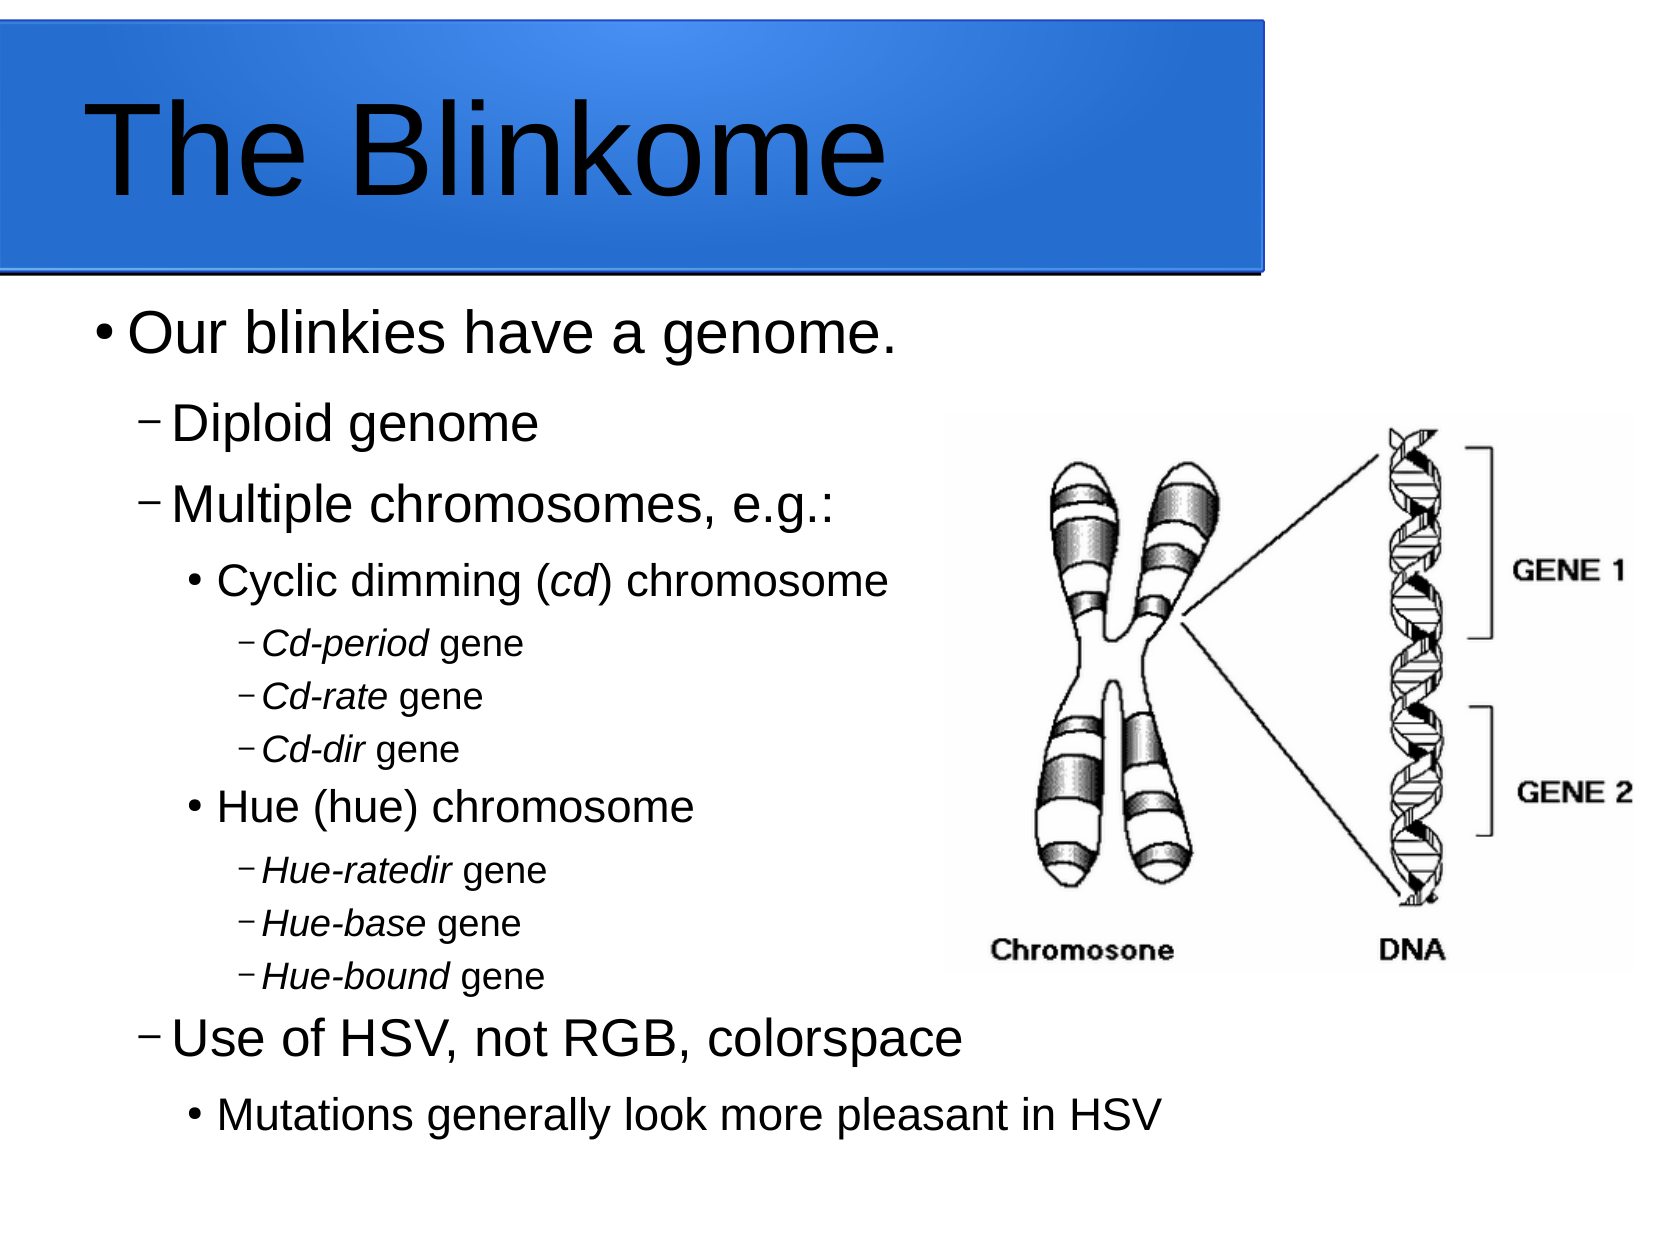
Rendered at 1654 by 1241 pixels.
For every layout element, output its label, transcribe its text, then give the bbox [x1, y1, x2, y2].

picture [944, 413, 1634, 973]
title The Blinkome [82, 47, 1235, 252]
list Our blinkies have a genome. Diploid genome Multiple chromosomes, e.g.: Cyclic dimming (cd) chromosome Cd-period gene Cd-rate gene Cd-dir gene Hue (hue) chromosome Hue-ratedir gene Hue-base gene Hue-bound gene Use of HSV, not RGB, colorspace Mutations generally look more pleasant in HSV [82, 299, 1571, 1152]
